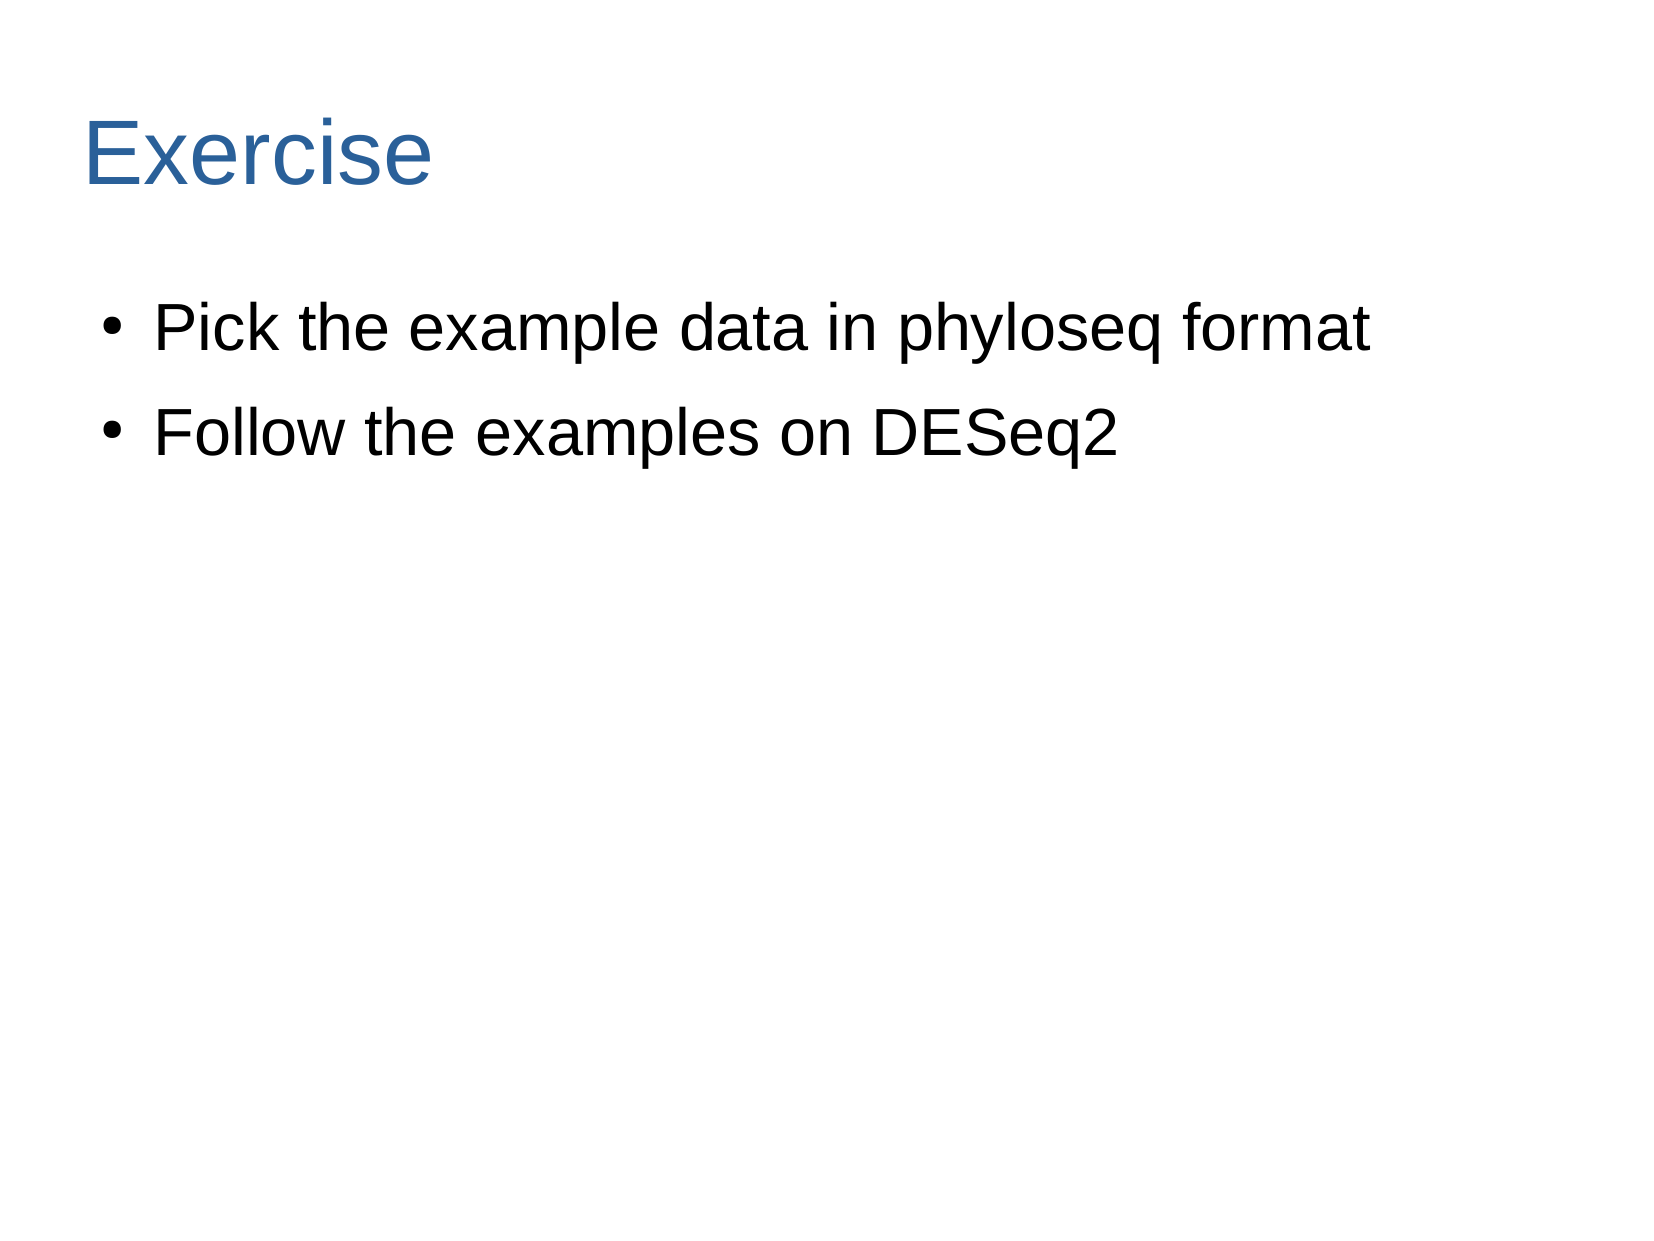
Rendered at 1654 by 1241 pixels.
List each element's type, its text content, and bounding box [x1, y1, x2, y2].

list Pick the example data in phyloseq format Follow the examples on DESeq2 [82, 290, 1571, 1010]
title Exercise [82, 49, 1571, 257]
